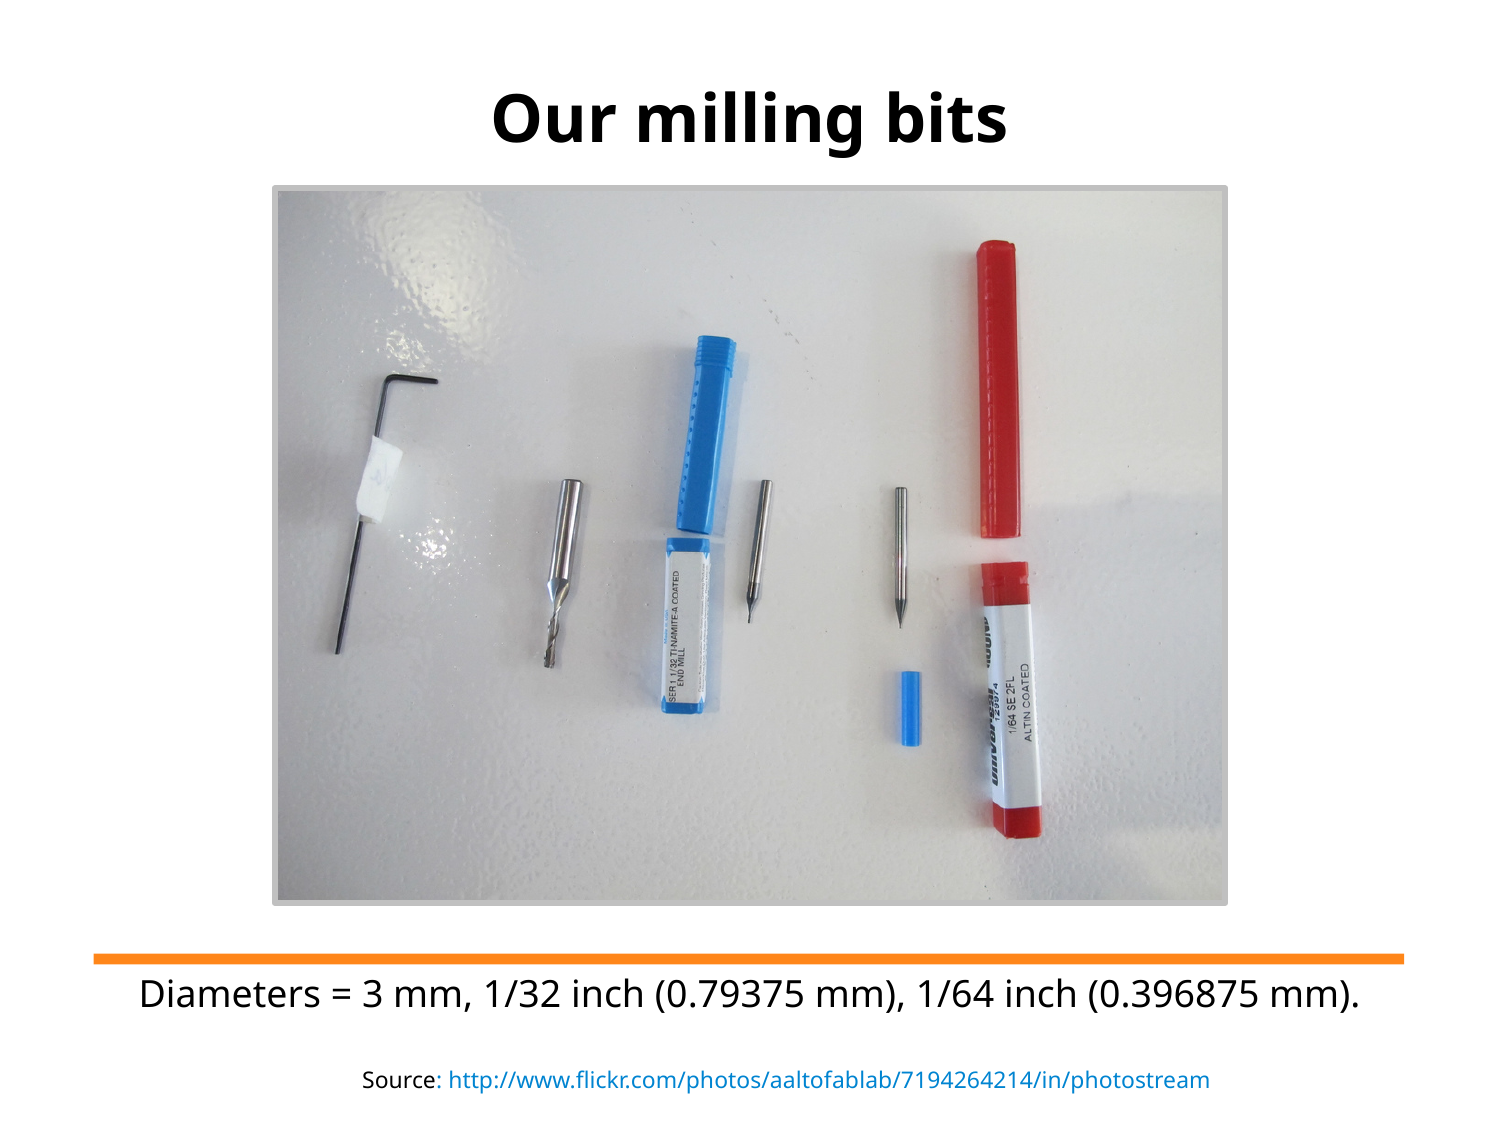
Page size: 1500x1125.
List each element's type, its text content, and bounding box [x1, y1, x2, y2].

text_box Source: http://www.flickr.com/photos/aaltofablab/7194264214/in/photostream [347, 1056, 1153, 1101]
picture [0, 0, 1500, 1125]
title Our milling bits [75, 44, 1426, 188]
text_box Diameters = 3 mm, 1/32 inch (0.79375 mm), 1/64 inch (0.396875 mm). [73, 960, 1427, 1024]
